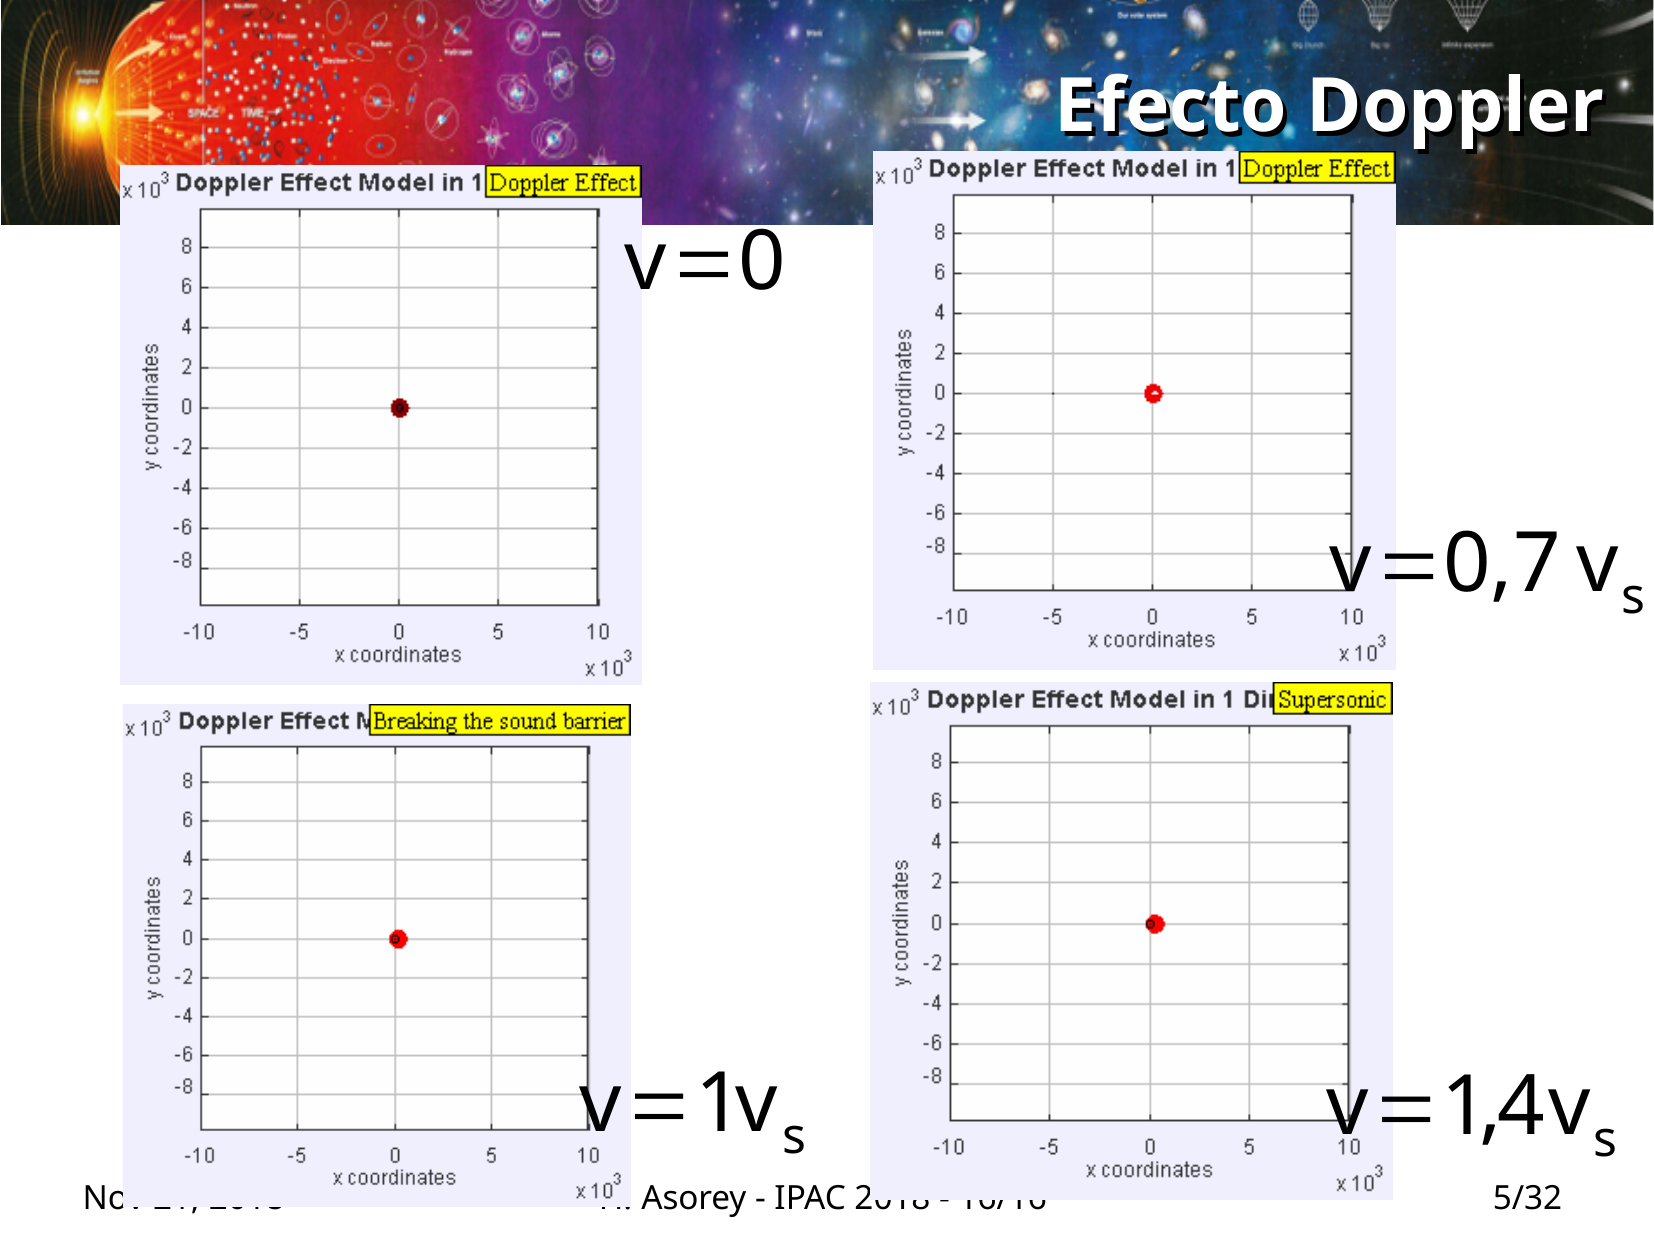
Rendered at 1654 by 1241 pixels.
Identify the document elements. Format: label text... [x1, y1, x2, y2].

title Efecto Doppler [45, 15, 1606, 191]
picture [123, 704, 631, 1207]
picture [1, 0, 1654, 685]
chart [570, 1050, 810, 1167]
chart [1316, 1053, 1622, 1171]
chart [615, 210, 804, 311]
chart [1320, 510, 1651, 627]
picture [870, 682, 1393, 1201]
